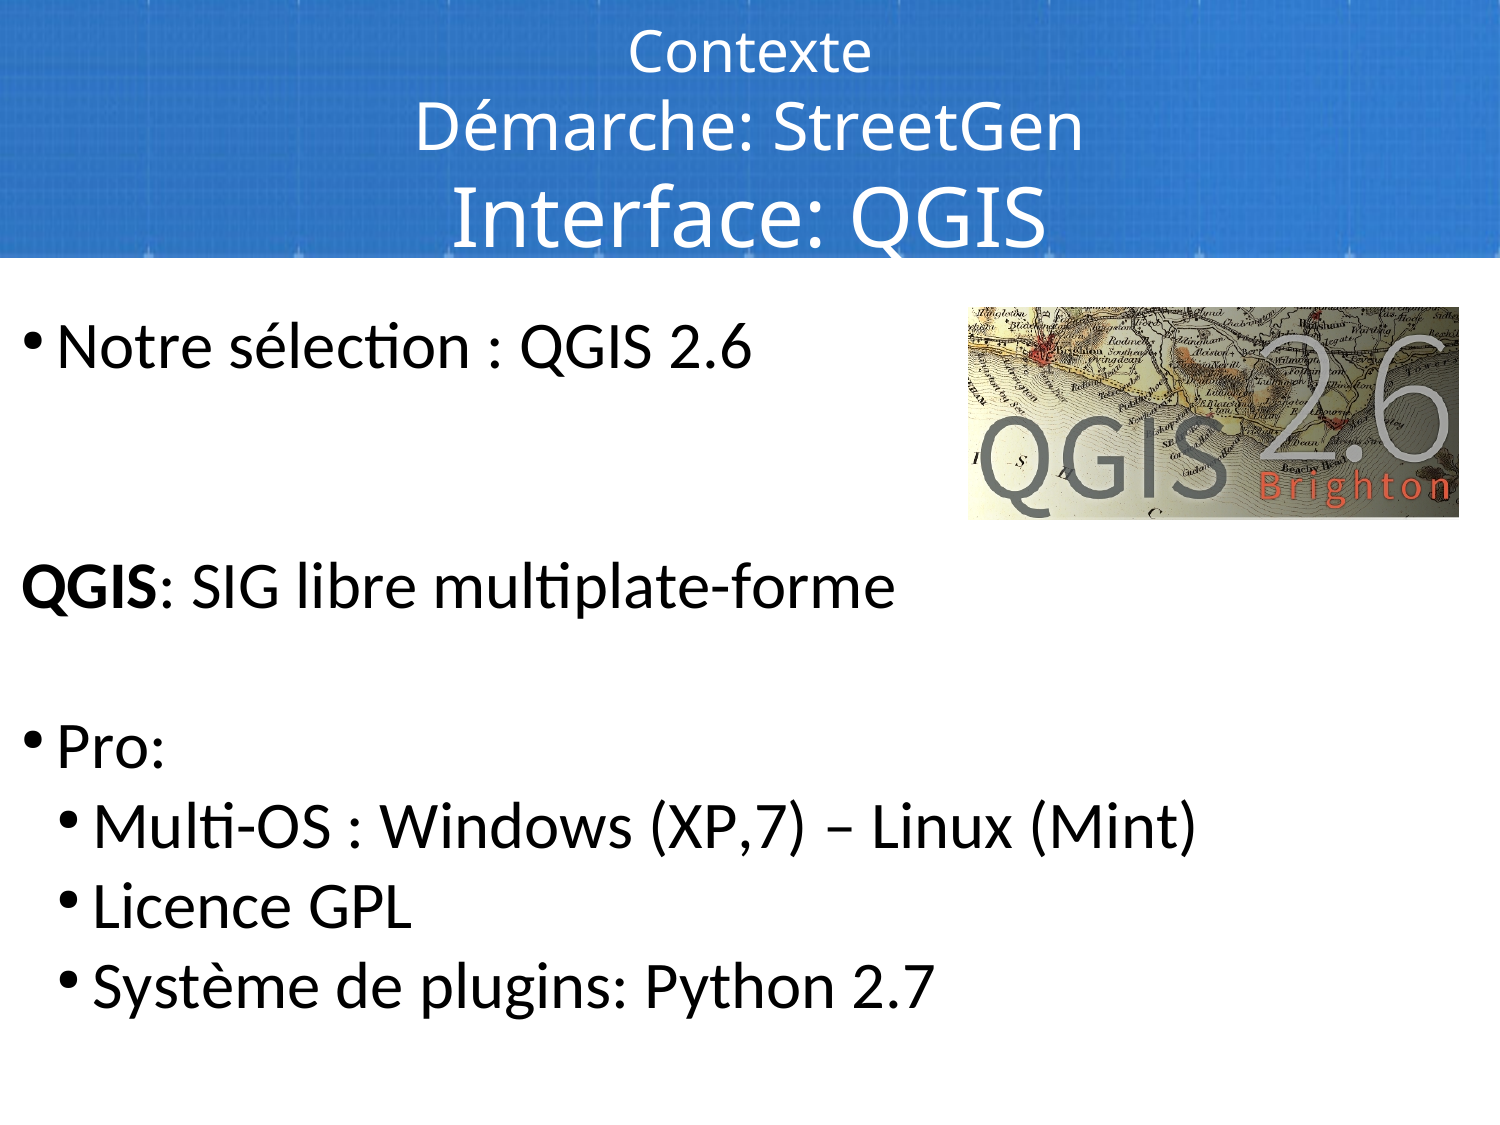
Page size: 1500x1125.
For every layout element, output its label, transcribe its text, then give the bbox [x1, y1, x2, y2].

picture [865, 233, 896, 241]
title Contexte Démarche: StreetGen Interface: QGIS [35, 45, 1465, 233]
picture [968, 307, 1459, 520]
text_box Notre sélection : QGIS 2.6 QGIS: SIG libre multiplate-forme Pro: Multi-OS : Windows (XP,7) – Linux (Mint) Licence GPL Système de plugins: Python 2.7 [6, 294, 1494, 1125]
picture [930, 233, 960, 241]
picture [681, 233, 702, 242]
picture [0, 0, 1500, 258]
